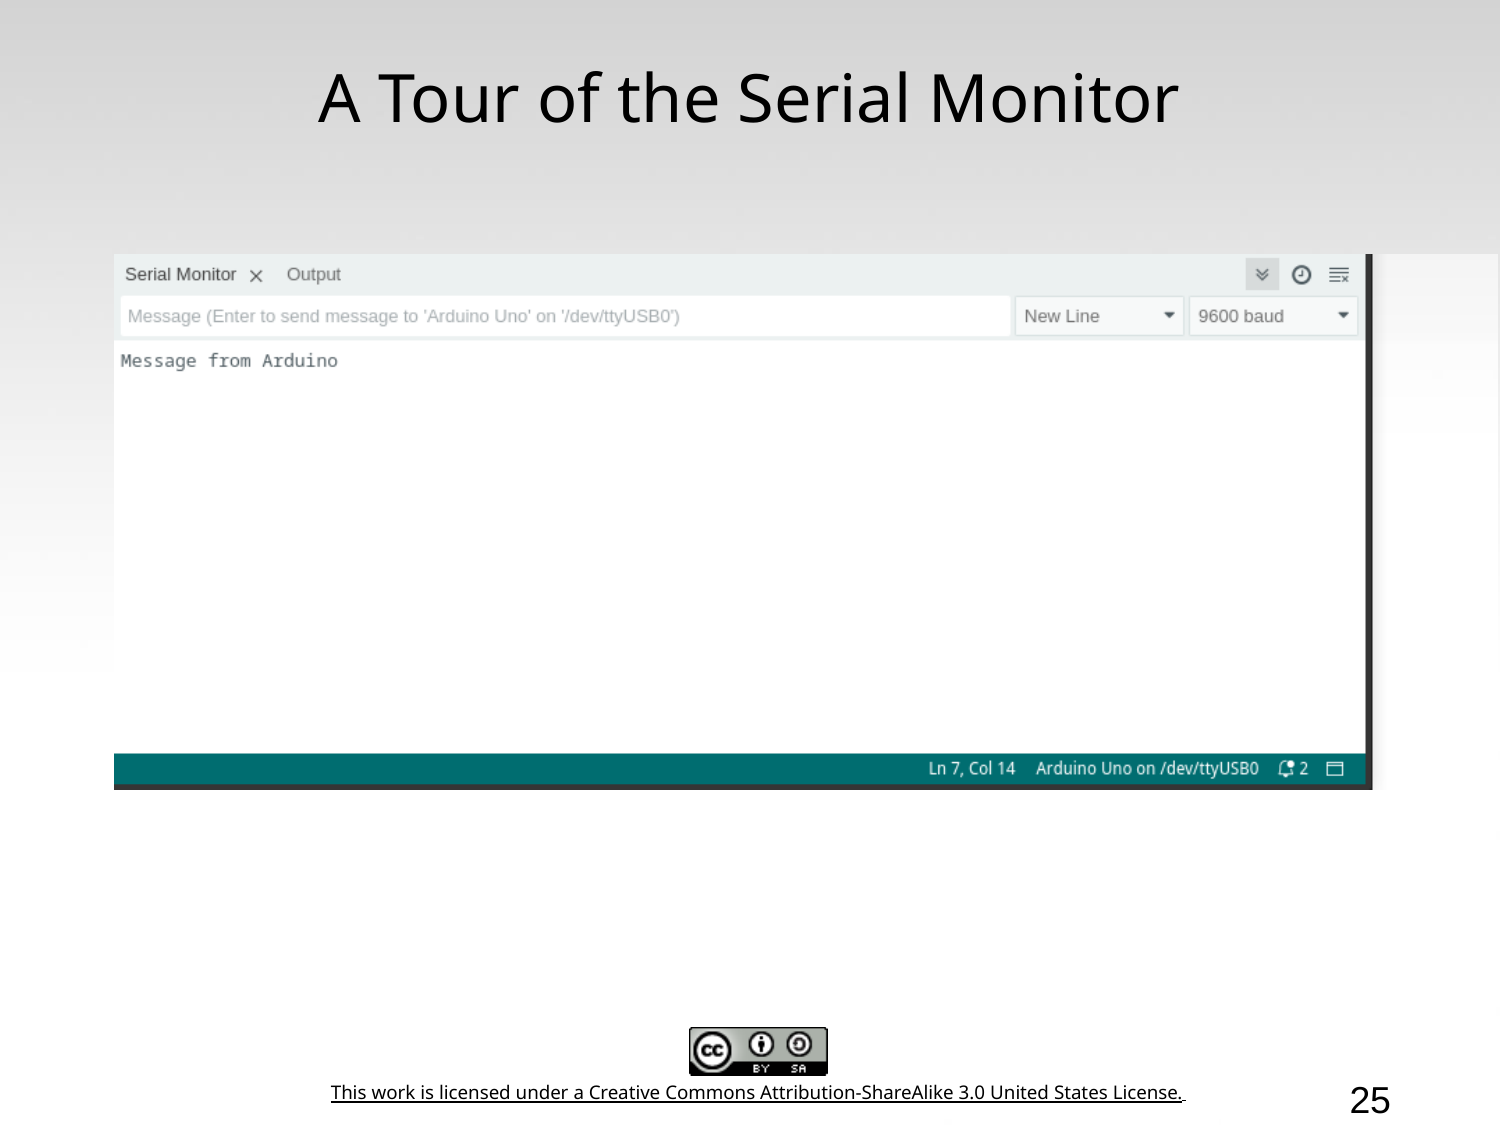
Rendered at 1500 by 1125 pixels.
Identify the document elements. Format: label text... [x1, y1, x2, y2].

title A Tour of the Serial Monitor [112, 2, 1388, 190]
picture [0, 0, 1500, 1125]
